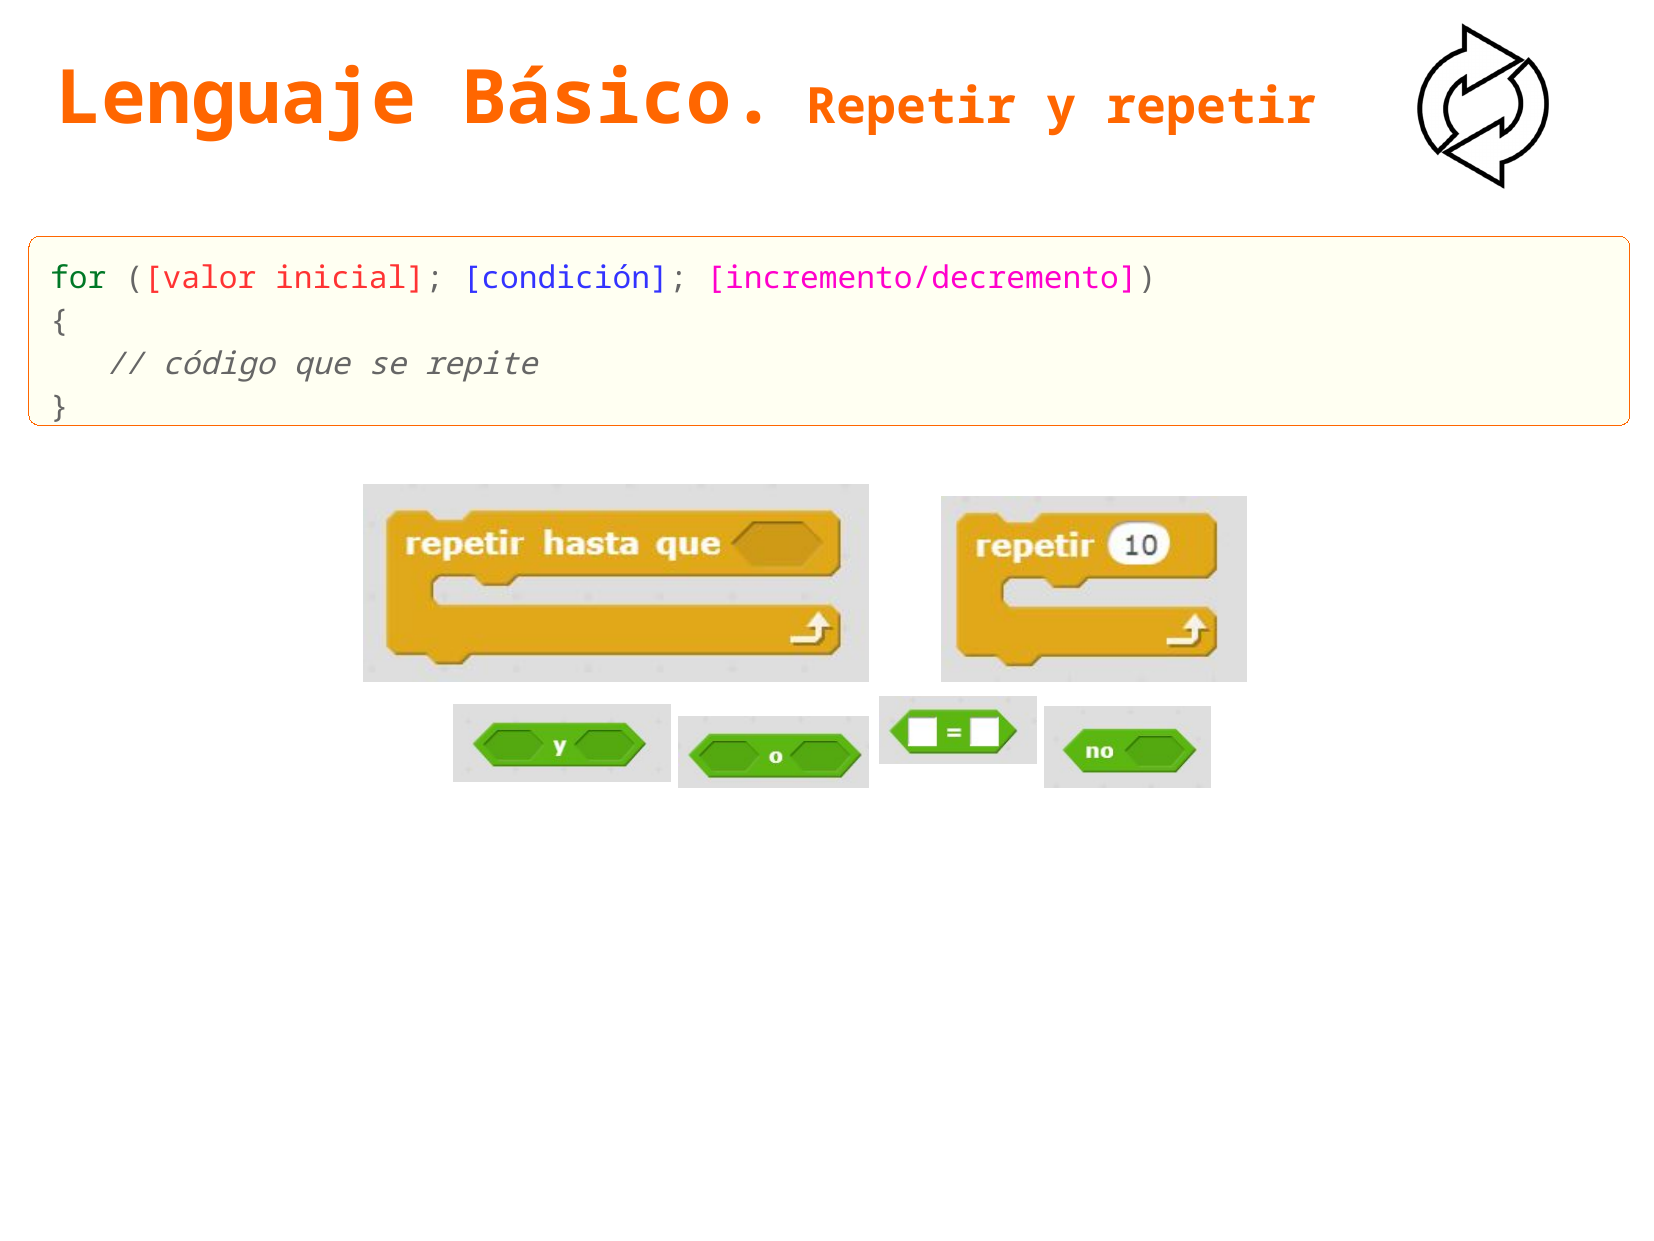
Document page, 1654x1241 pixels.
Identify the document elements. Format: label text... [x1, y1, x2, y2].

picture [1044, 706, 1211, 788]
picture [879, 696, 1037, 764]
text_box for ([valor inicial]; [condición]; [incremento/decremento]) { // código que se repite } [35, 248, 1630, 461]
picture [453, 704, 671, 782]
picture [1417, 23, 1549, 189]
text_box Lenguaje Básico. Repetir y repetir [41, 35, 1642, 199]
text_box [28, 236, 1630, 425]
picture [678, 716, 869, 788]
picture [363, 484, 869, 682]
picture [941, 496, 1247, 682]
